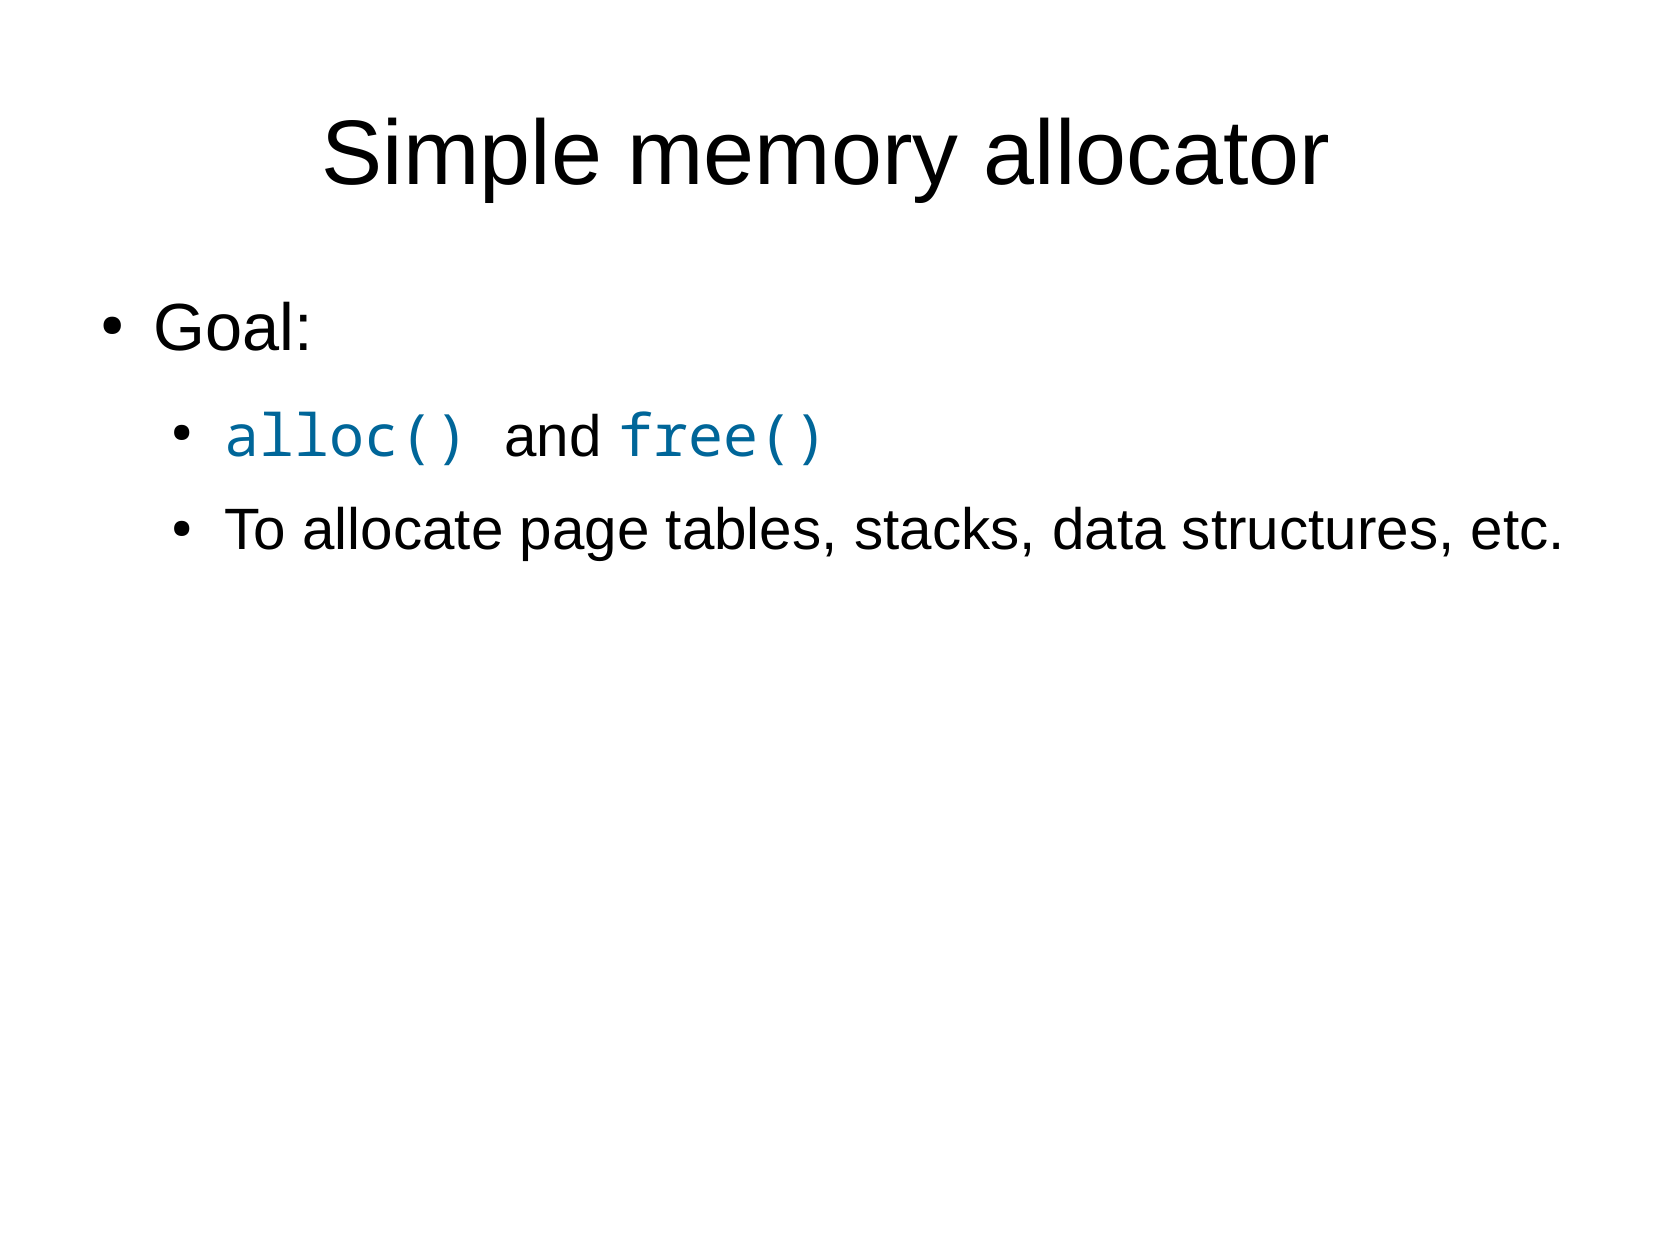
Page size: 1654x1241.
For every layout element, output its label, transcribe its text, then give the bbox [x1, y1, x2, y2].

title Simple memory allocator [82, 49, 1571, 257]
list Goal: alloc() and free() To allocate page tables, stacks, data structures, etc. [82, 290, 1571, 1010]
